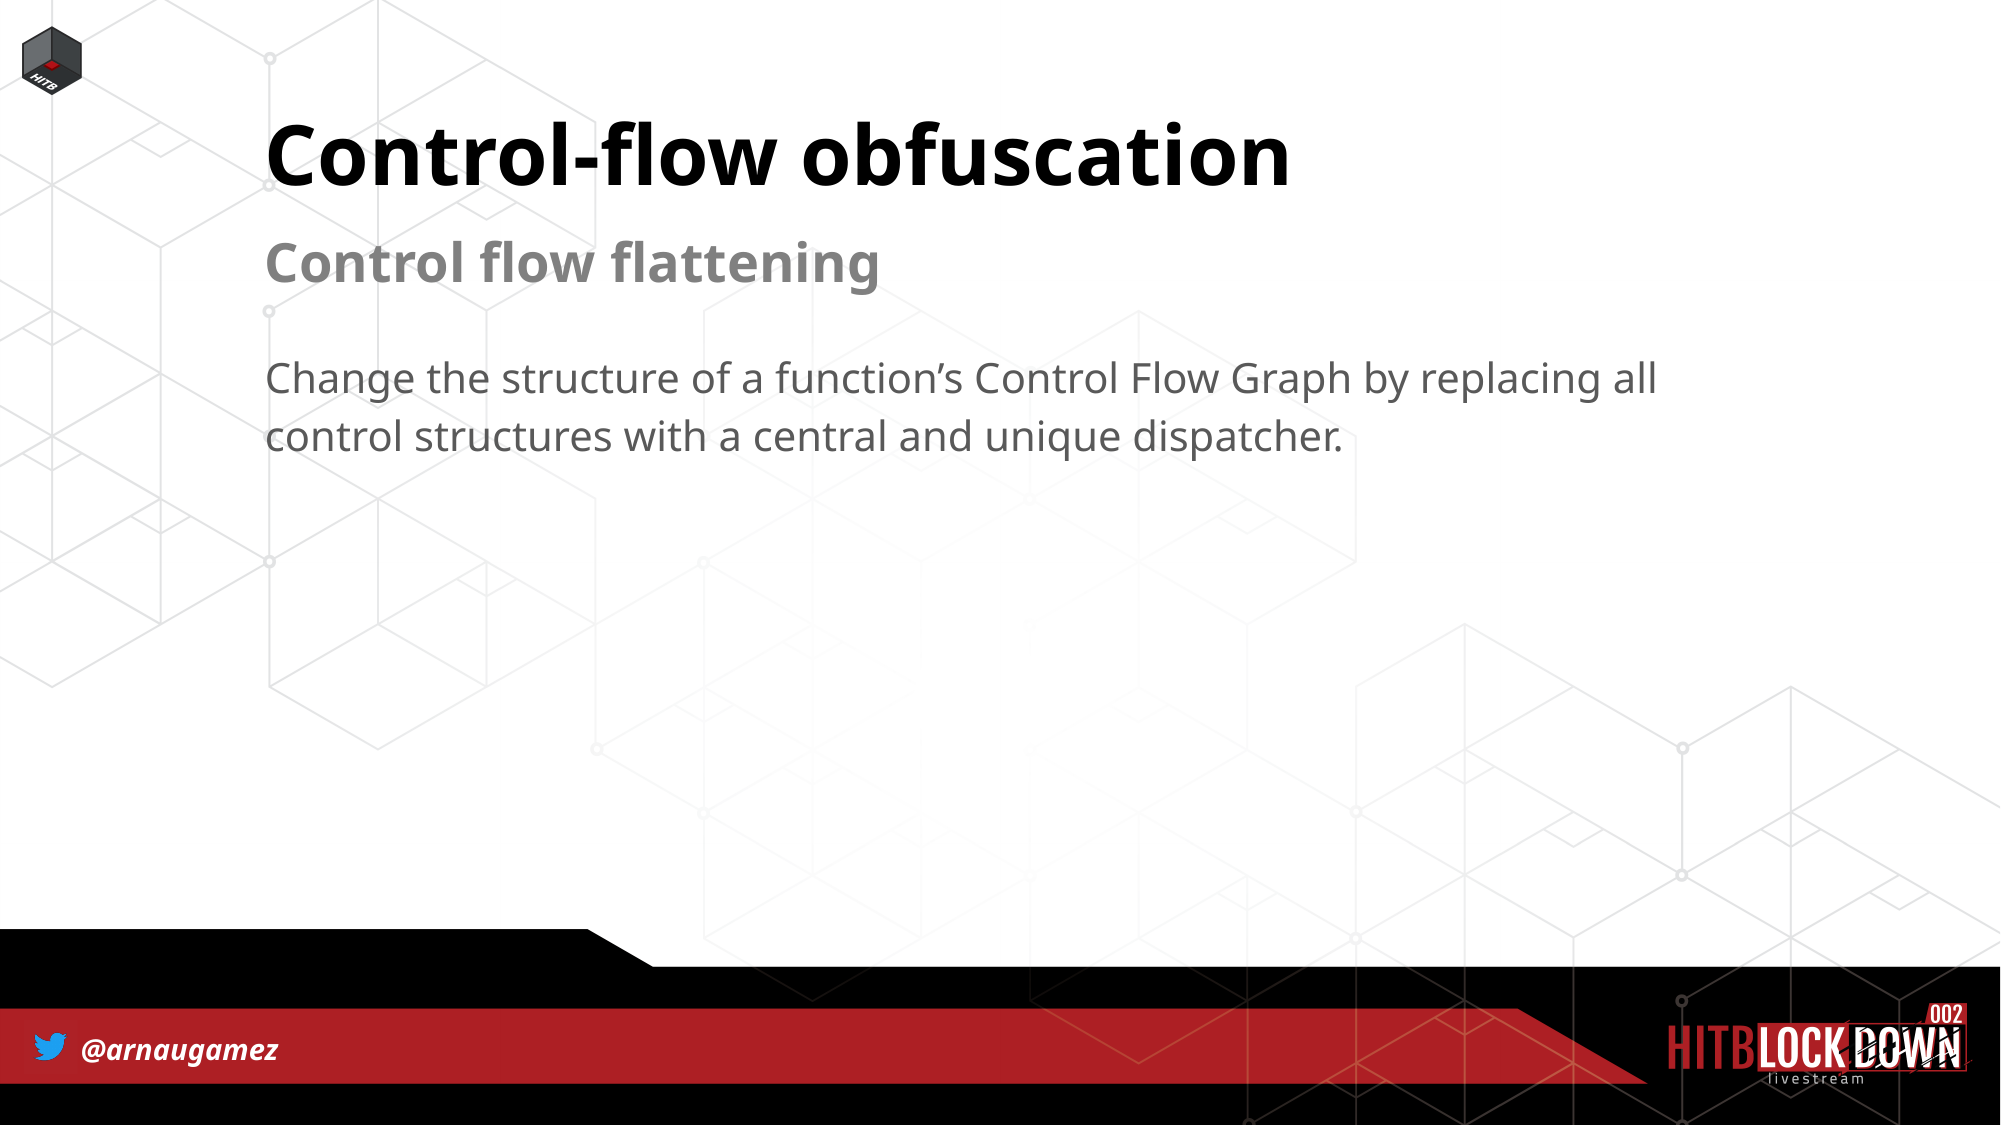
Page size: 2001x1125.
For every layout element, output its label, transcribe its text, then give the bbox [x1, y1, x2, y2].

text_box Control flow flattening [249, 227, 1790, 322]
text_box Change the structure of a function’s Control Flow Graph by replacing all control structures with a central and unique dispatcher. [250, 336, 1750, 480]
title Control-flow obfuscation [249, 108, 1750, 210]
picture [0, 0, 2001, 1125]
